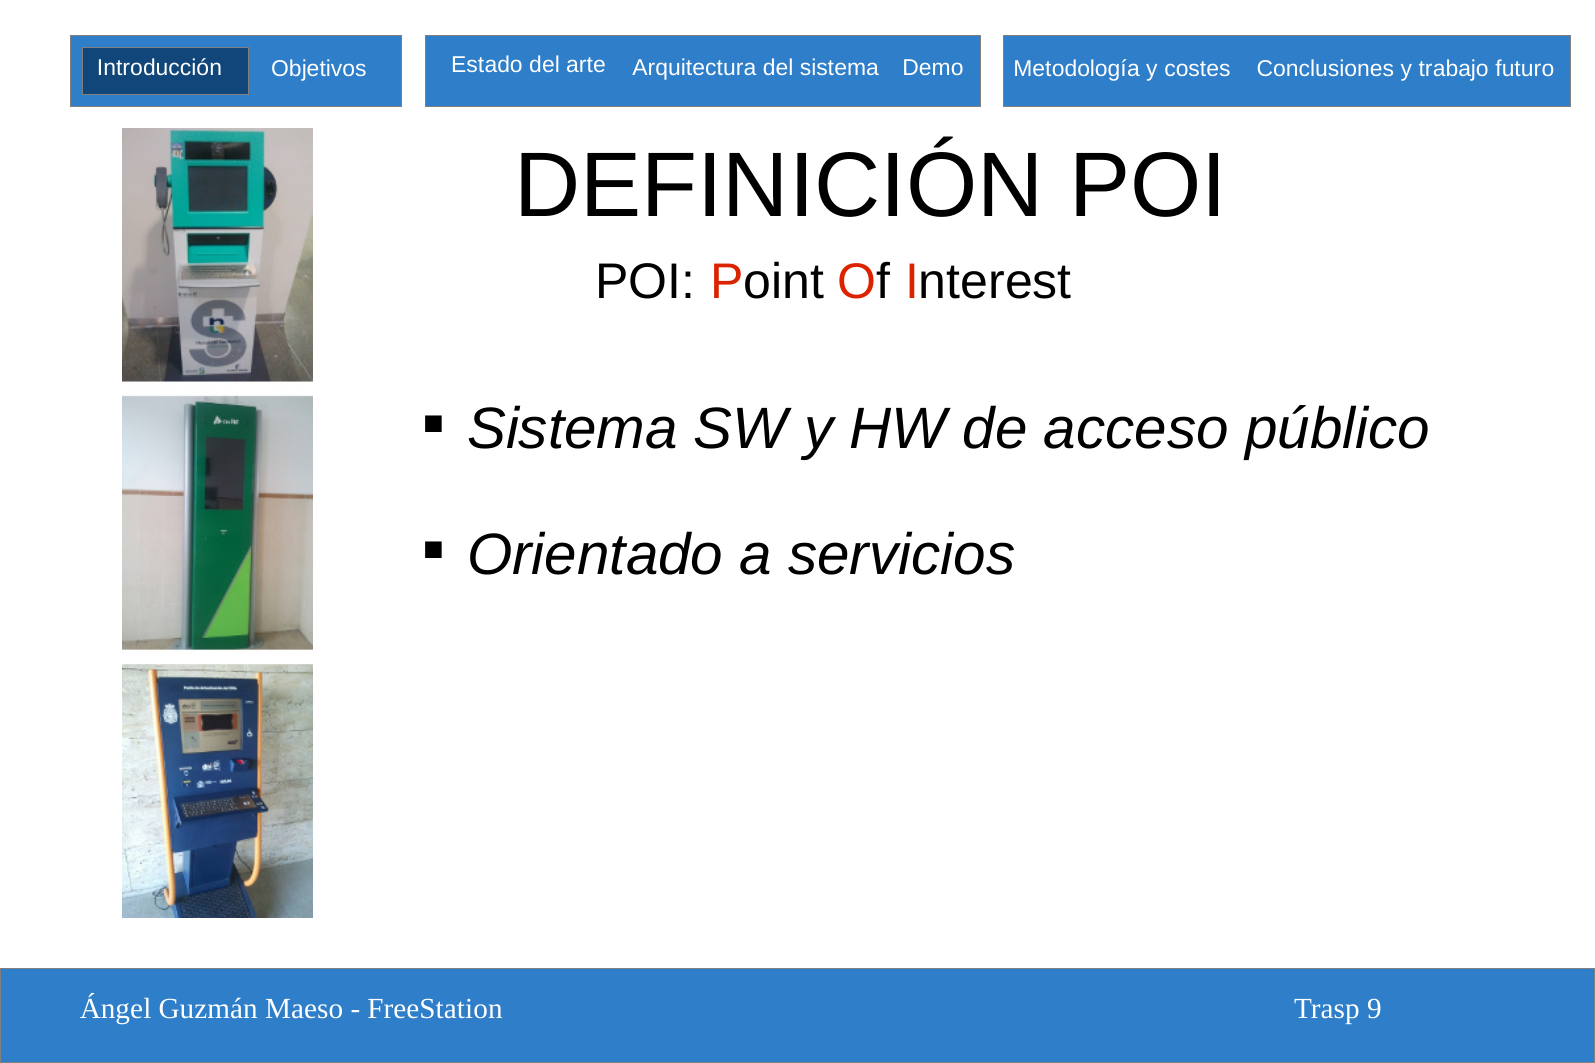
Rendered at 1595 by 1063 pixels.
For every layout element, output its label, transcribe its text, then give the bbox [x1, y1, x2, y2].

title Introducción [70, 35, 249, 100]
text_box [425, 35, 981, 47]
text_box Sistema SW y HW de acceso público Orientado a servicios [413, 387, 1512, 859]
title DEFINICIÓN POI [313, 128, 1589, 240]
text_box [70, 100, 402, 107]
title Arquitectura del sistema [625, 41, 886, 94]
title Conclusiones y trabajo futuro [1228, 36, 1583, 101]
picture [122, 128, 313, 918]
text_box POI: Point Of Interest [344, 239, 1323, 323]
title Metodología y costes [981, 36, 1228, 101]
title Estado del arte [413, 41, 644, 89]
text_box [1003, 101, 1571, 107]
title Objetivos [236, 36, 402, 101]
text_box [425, 88, 981, 107]
title Demo [868, 47, 999, 88]
